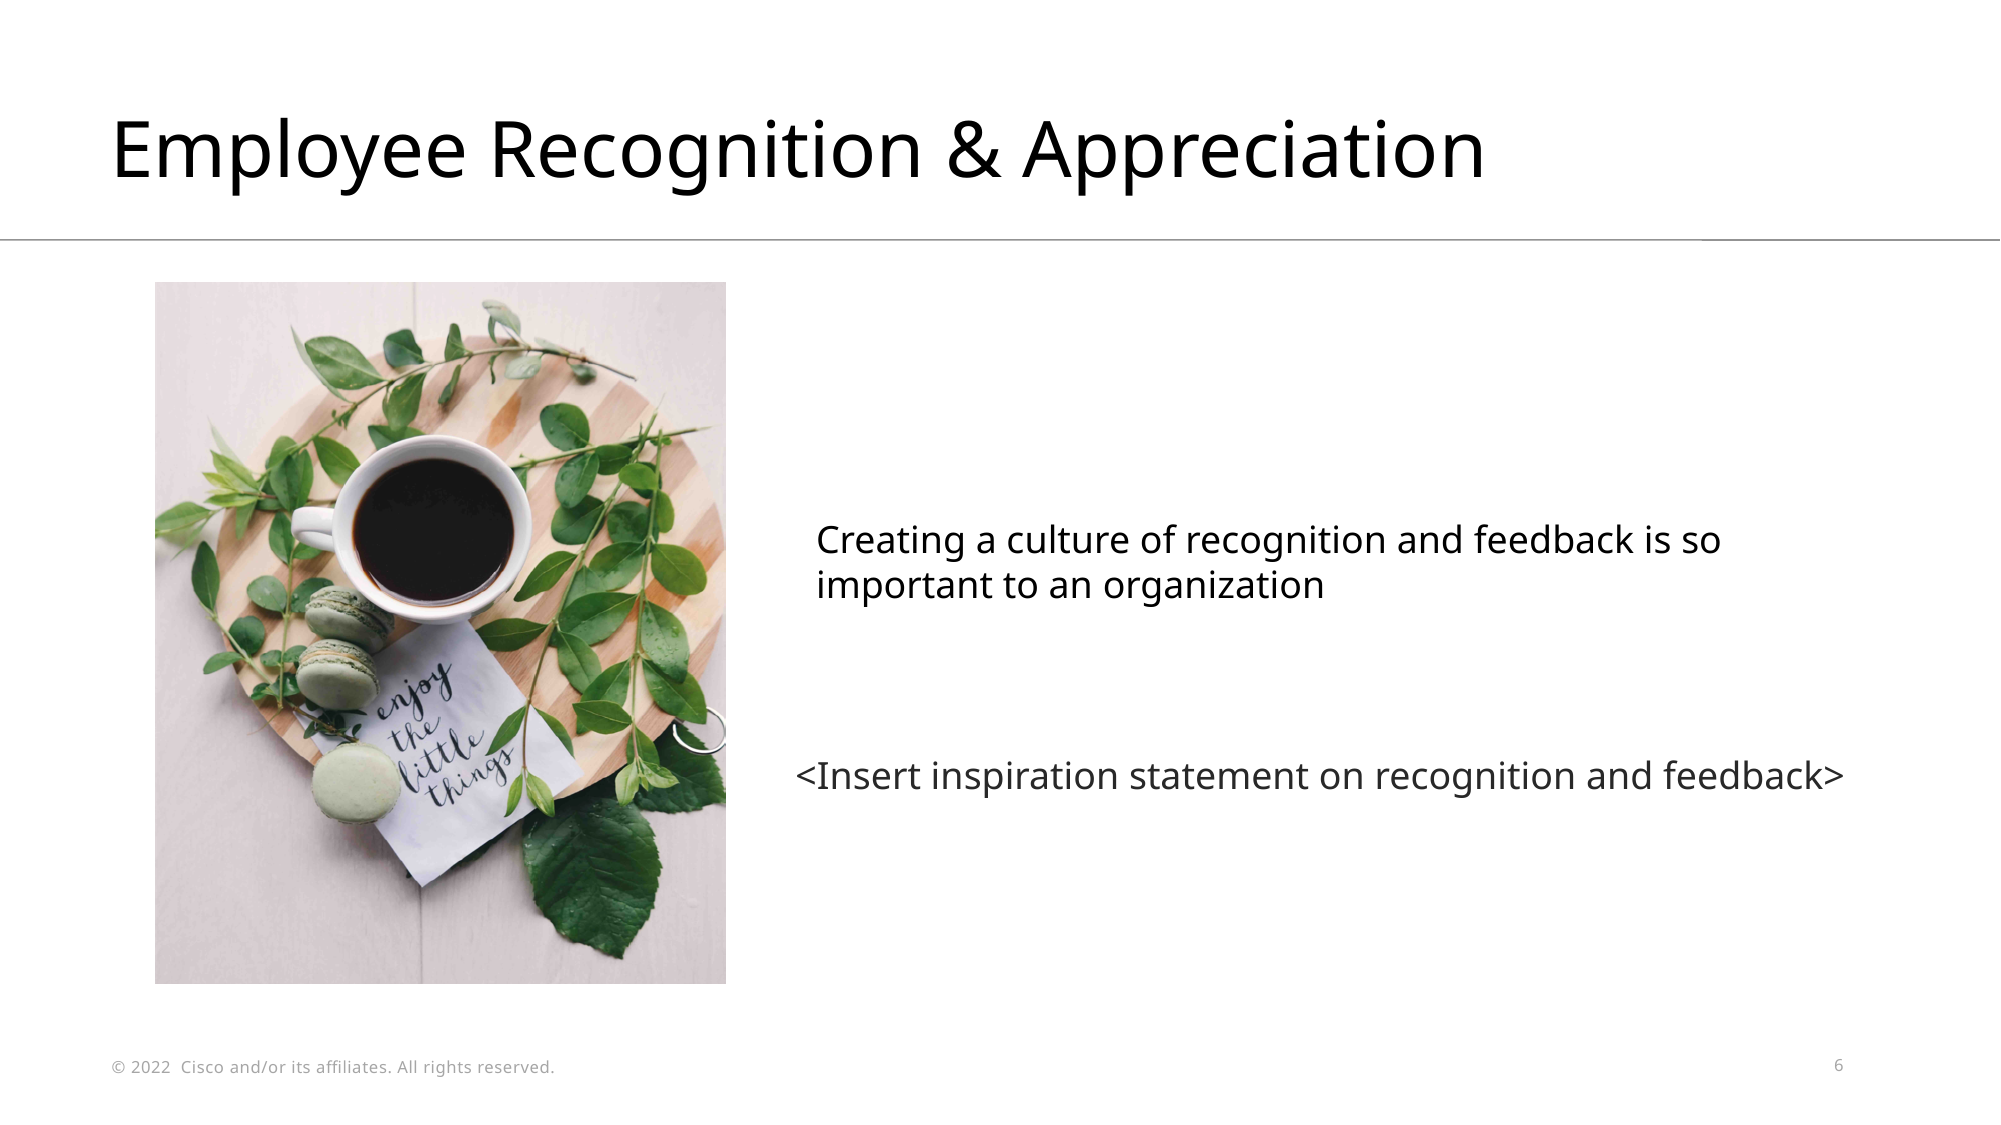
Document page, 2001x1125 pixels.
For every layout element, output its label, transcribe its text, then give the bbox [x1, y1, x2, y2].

picture [155, 282, 726, 984]
text_box Creating a culture of recognition and feedback is so important to an organization [800, 508, 1748, 659]
title Employee Recognition & Appreciation [95, 74, 1922, 235]
text_box <Insert inspiration statement on recognition and feedback> [780, 744, 1861, 805]
